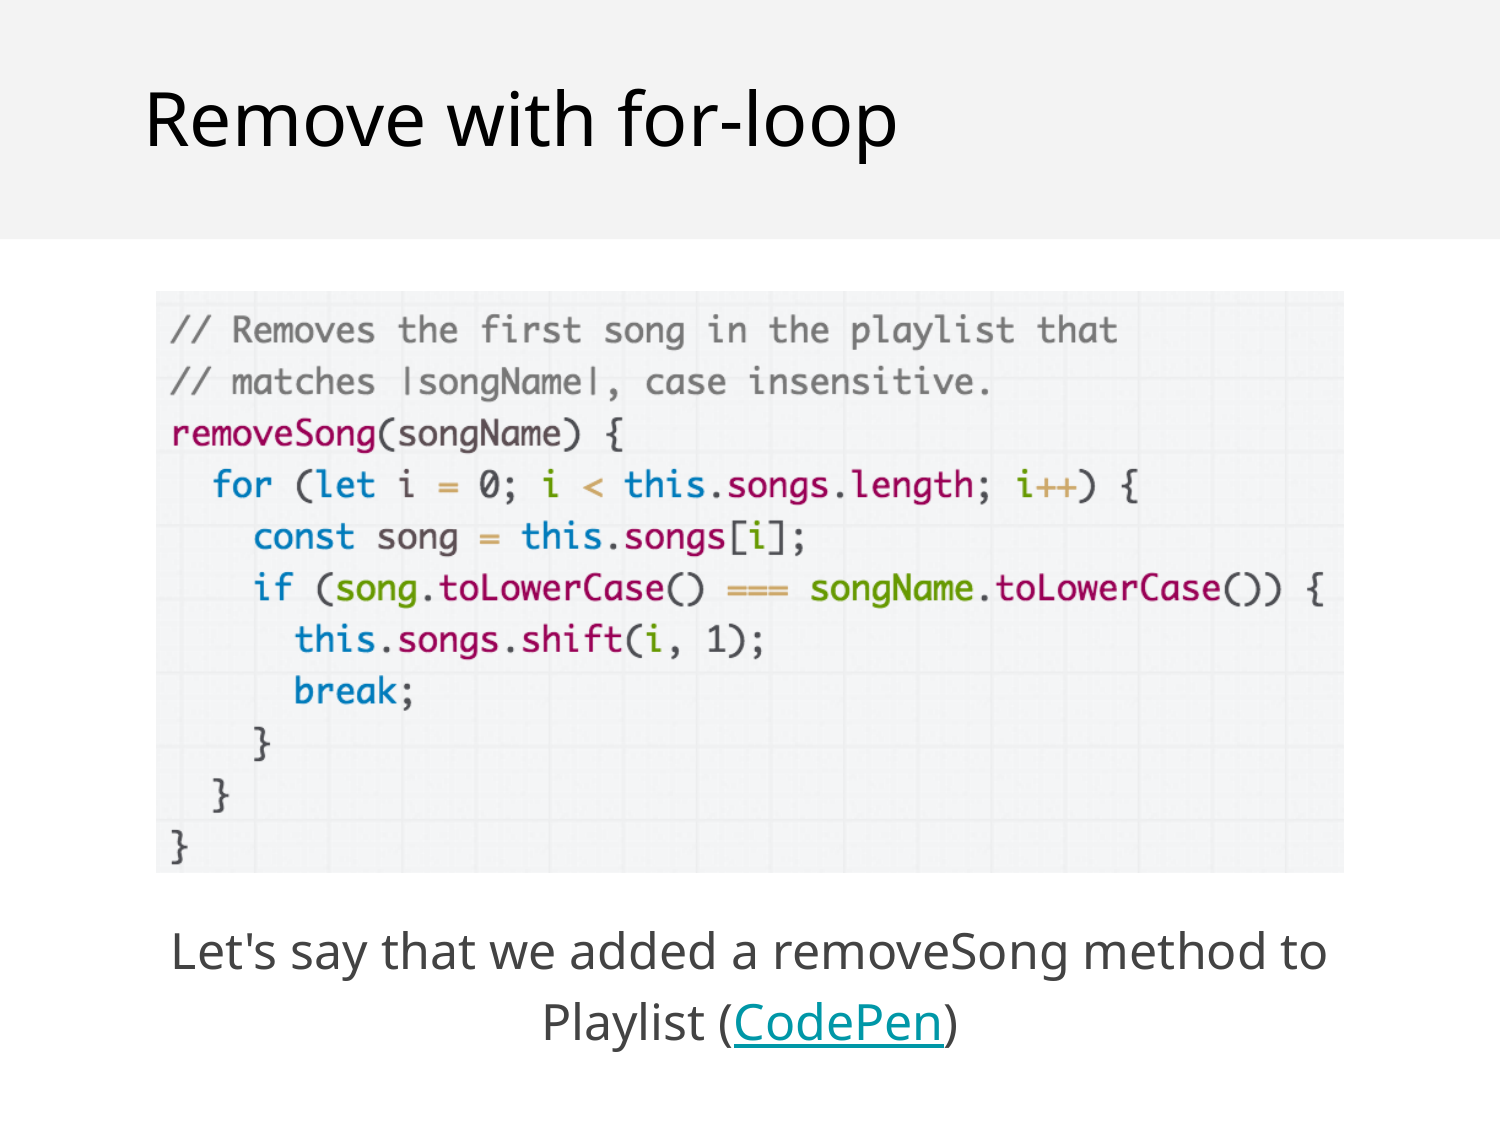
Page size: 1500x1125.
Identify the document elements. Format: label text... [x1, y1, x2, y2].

title Remove with for-loop [128, 56, 1372, 183]
list Let's say that we added a removeSong method to Playlist (CodePen) [122, 895, 1378, 1089]
picture [156, 291, 1344, 873]
